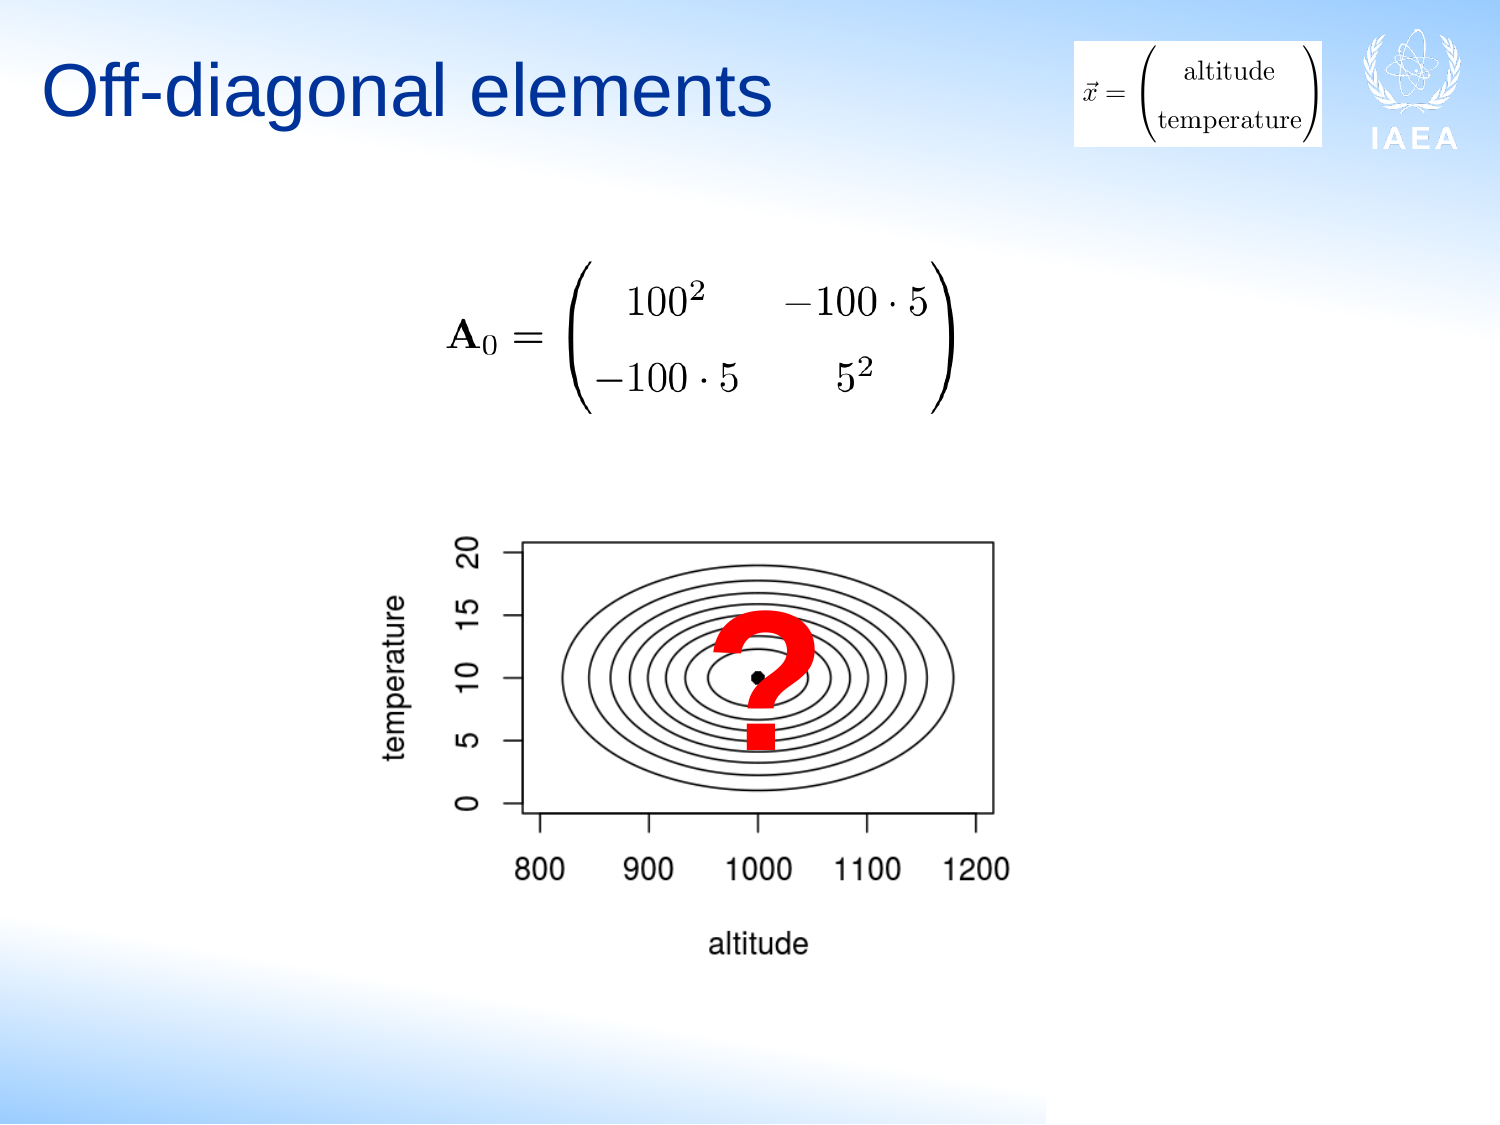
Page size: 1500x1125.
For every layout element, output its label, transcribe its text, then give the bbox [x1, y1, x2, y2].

picture [356, 524, 1012, 962]
picture [439, 254, 962, 421]
title Off-diagonal elements [41, 5, 1241, 174]
picture [1363, 29, 1461, 149]
text_box ? [689, 561, 849, 801]
picture [1074, 41, 1322, 147]
